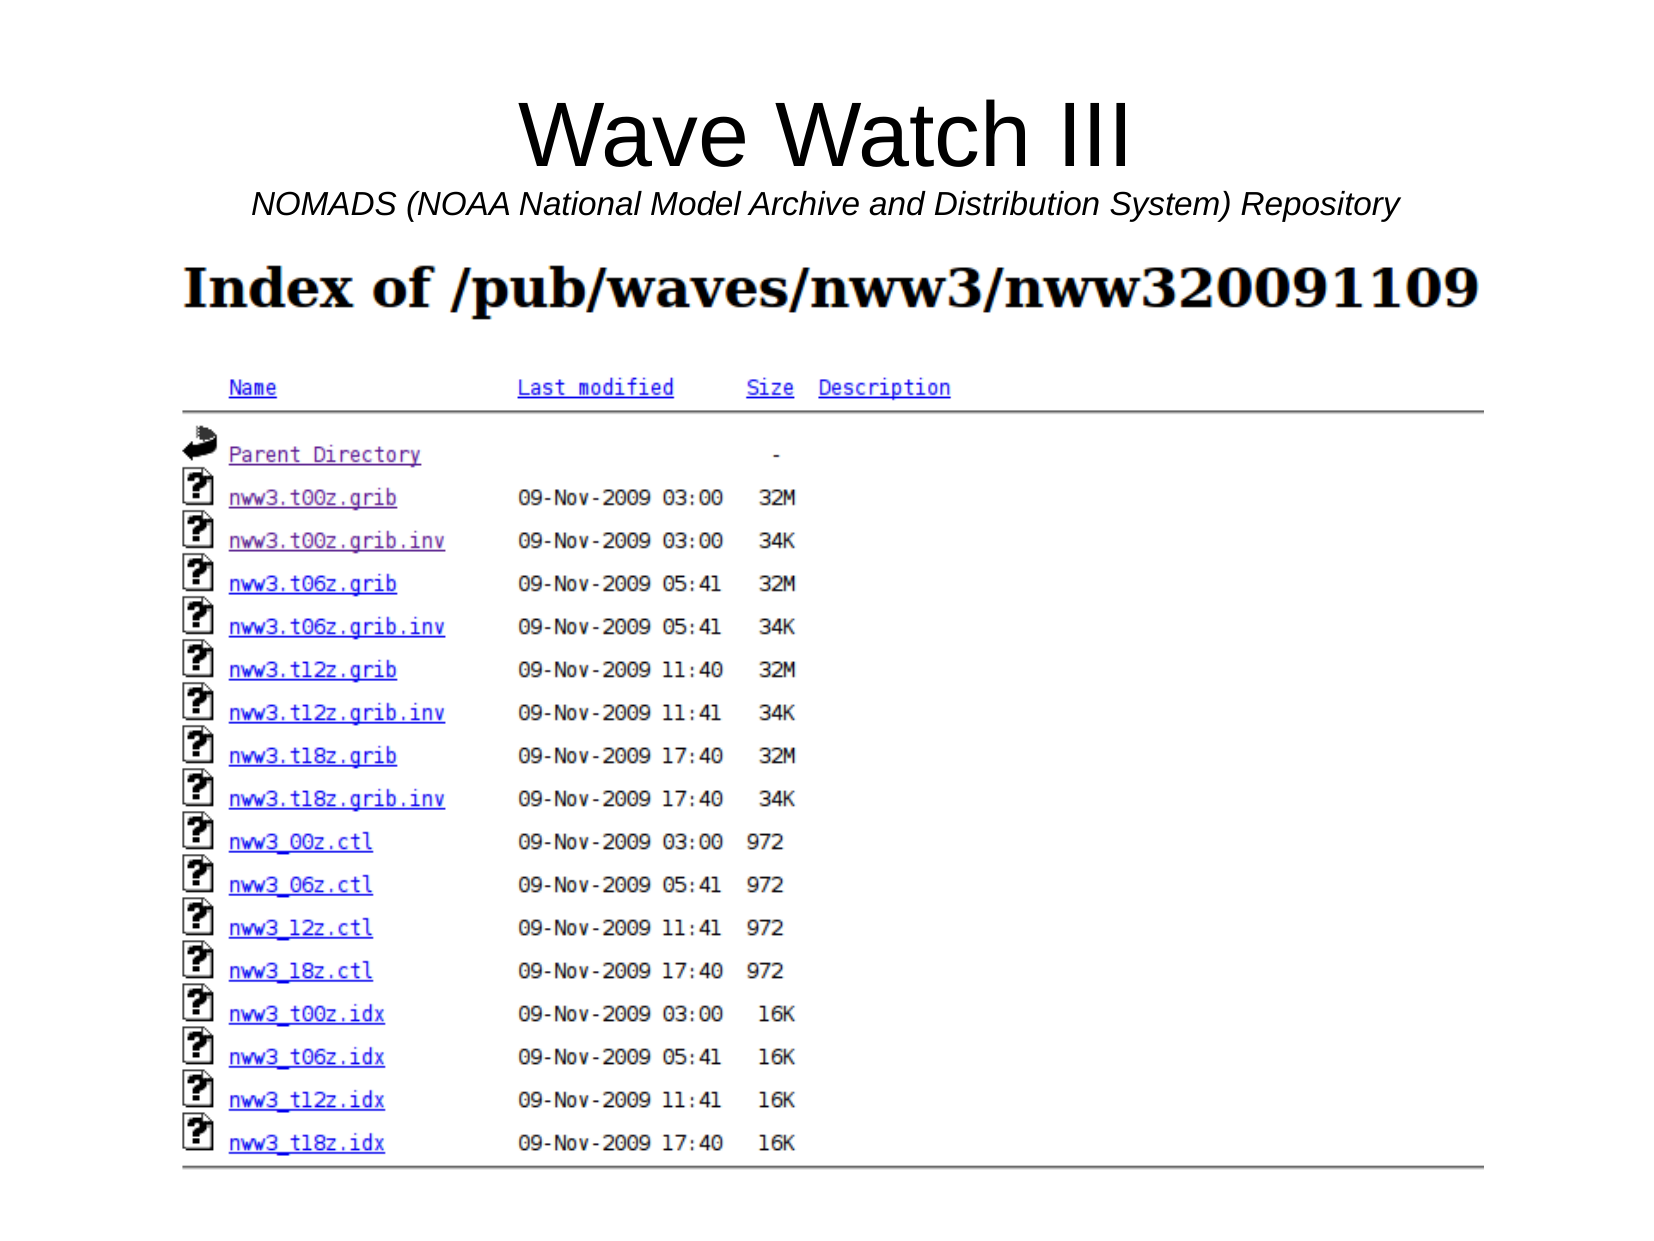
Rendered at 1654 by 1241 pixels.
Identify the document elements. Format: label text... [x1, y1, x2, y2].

picture [169, 257, 1484, 1192]
title Wave Watch III NOMADS (NOAA National Model Archive and Distribution System) Repository [82, 49, 1571, 257]
